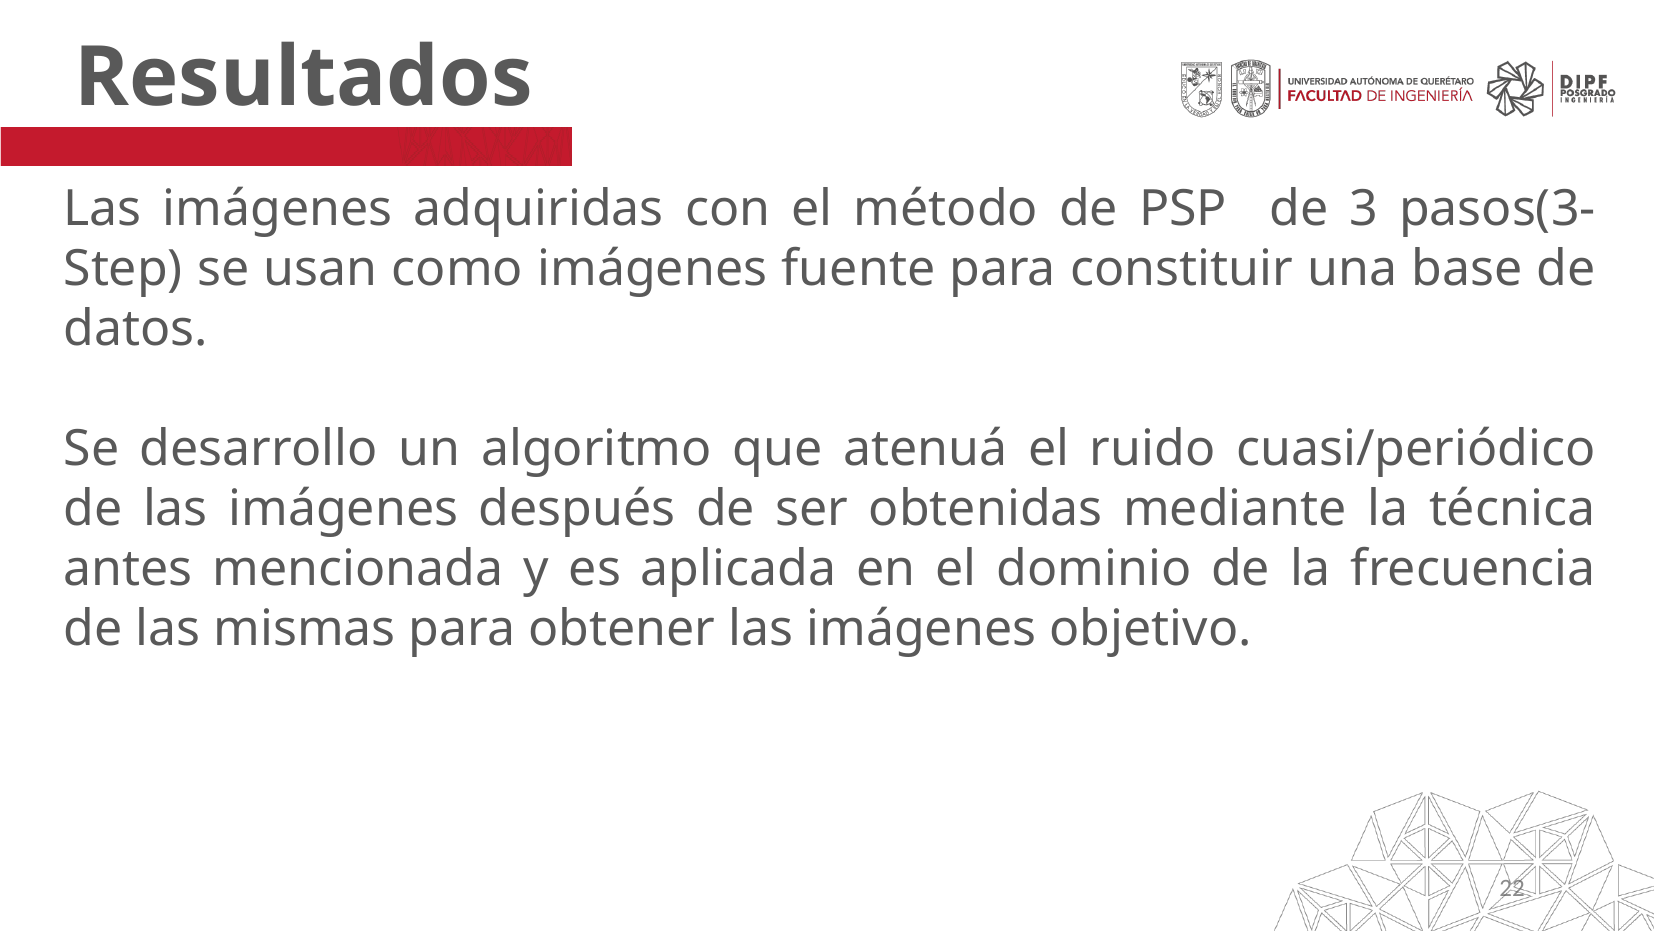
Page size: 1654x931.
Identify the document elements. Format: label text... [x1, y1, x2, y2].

text_box Resultados [54, 11, 572, 127]
text_box Las imágenes adquiridas con el método de PSP de 3 pasos(3-Step) se usan como imágenes fuente para constituir una base de datos. Se desarrollo un algoritmo que atenuá el ruido cuasi/periódico de las imágenes después de ser obtenidas mediante la técnica antes mencionada y es aplicada en el dominio de la frecuencia de las mismas para obtener las imágenes objetivo. [48, 167, 1612, 783]
picture [1257, 781, 1654, 931]
picture [1176, 54, 1620, 133]
picture [0, 127, 572, 166]
